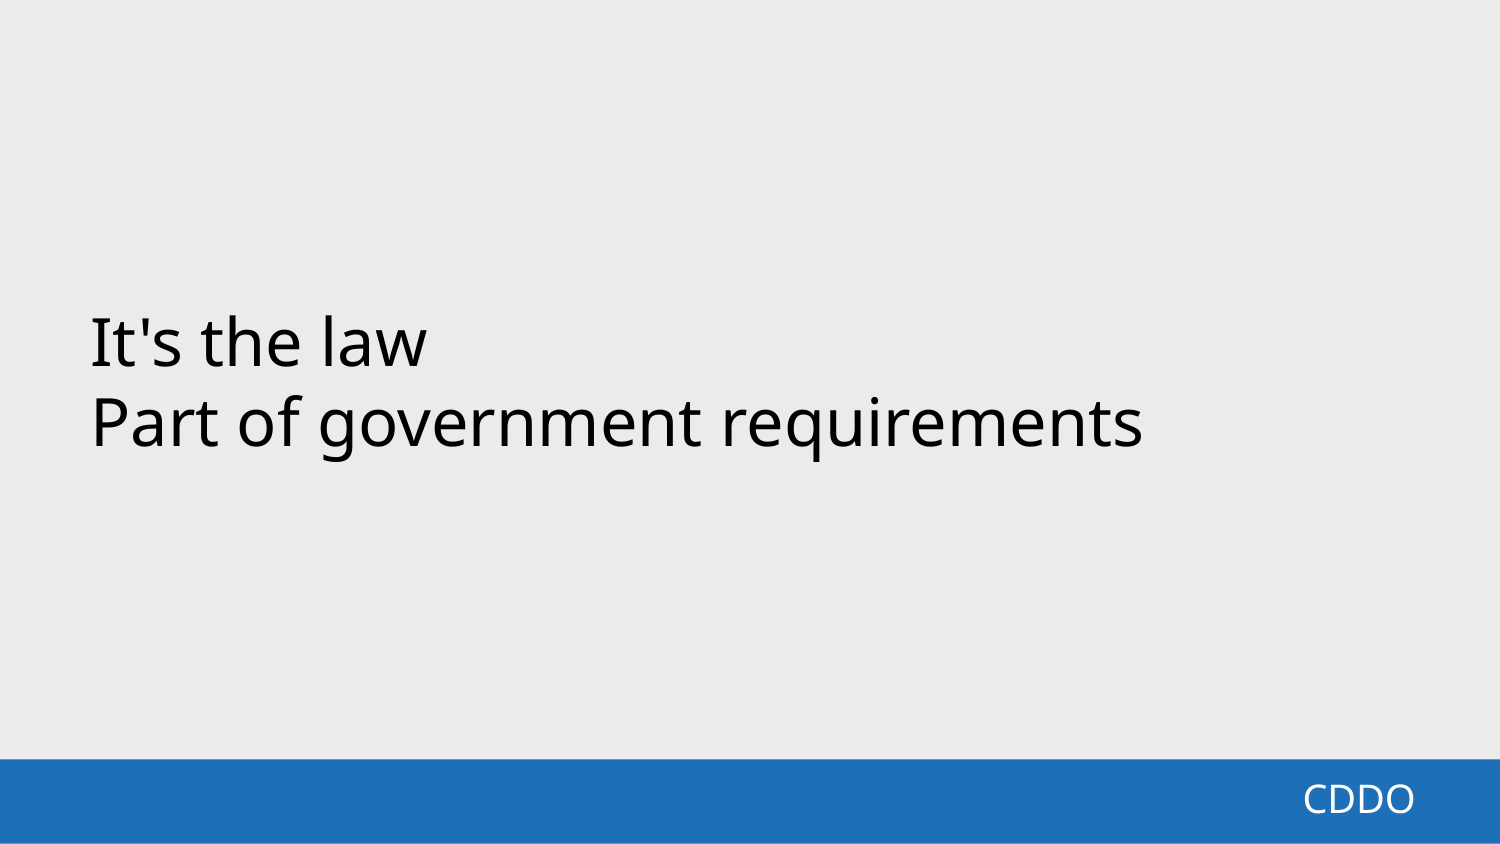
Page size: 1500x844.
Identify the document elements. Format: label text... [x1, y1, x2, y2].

text_box It's the law Part of government requirements [87, 0, 1416, 760]
